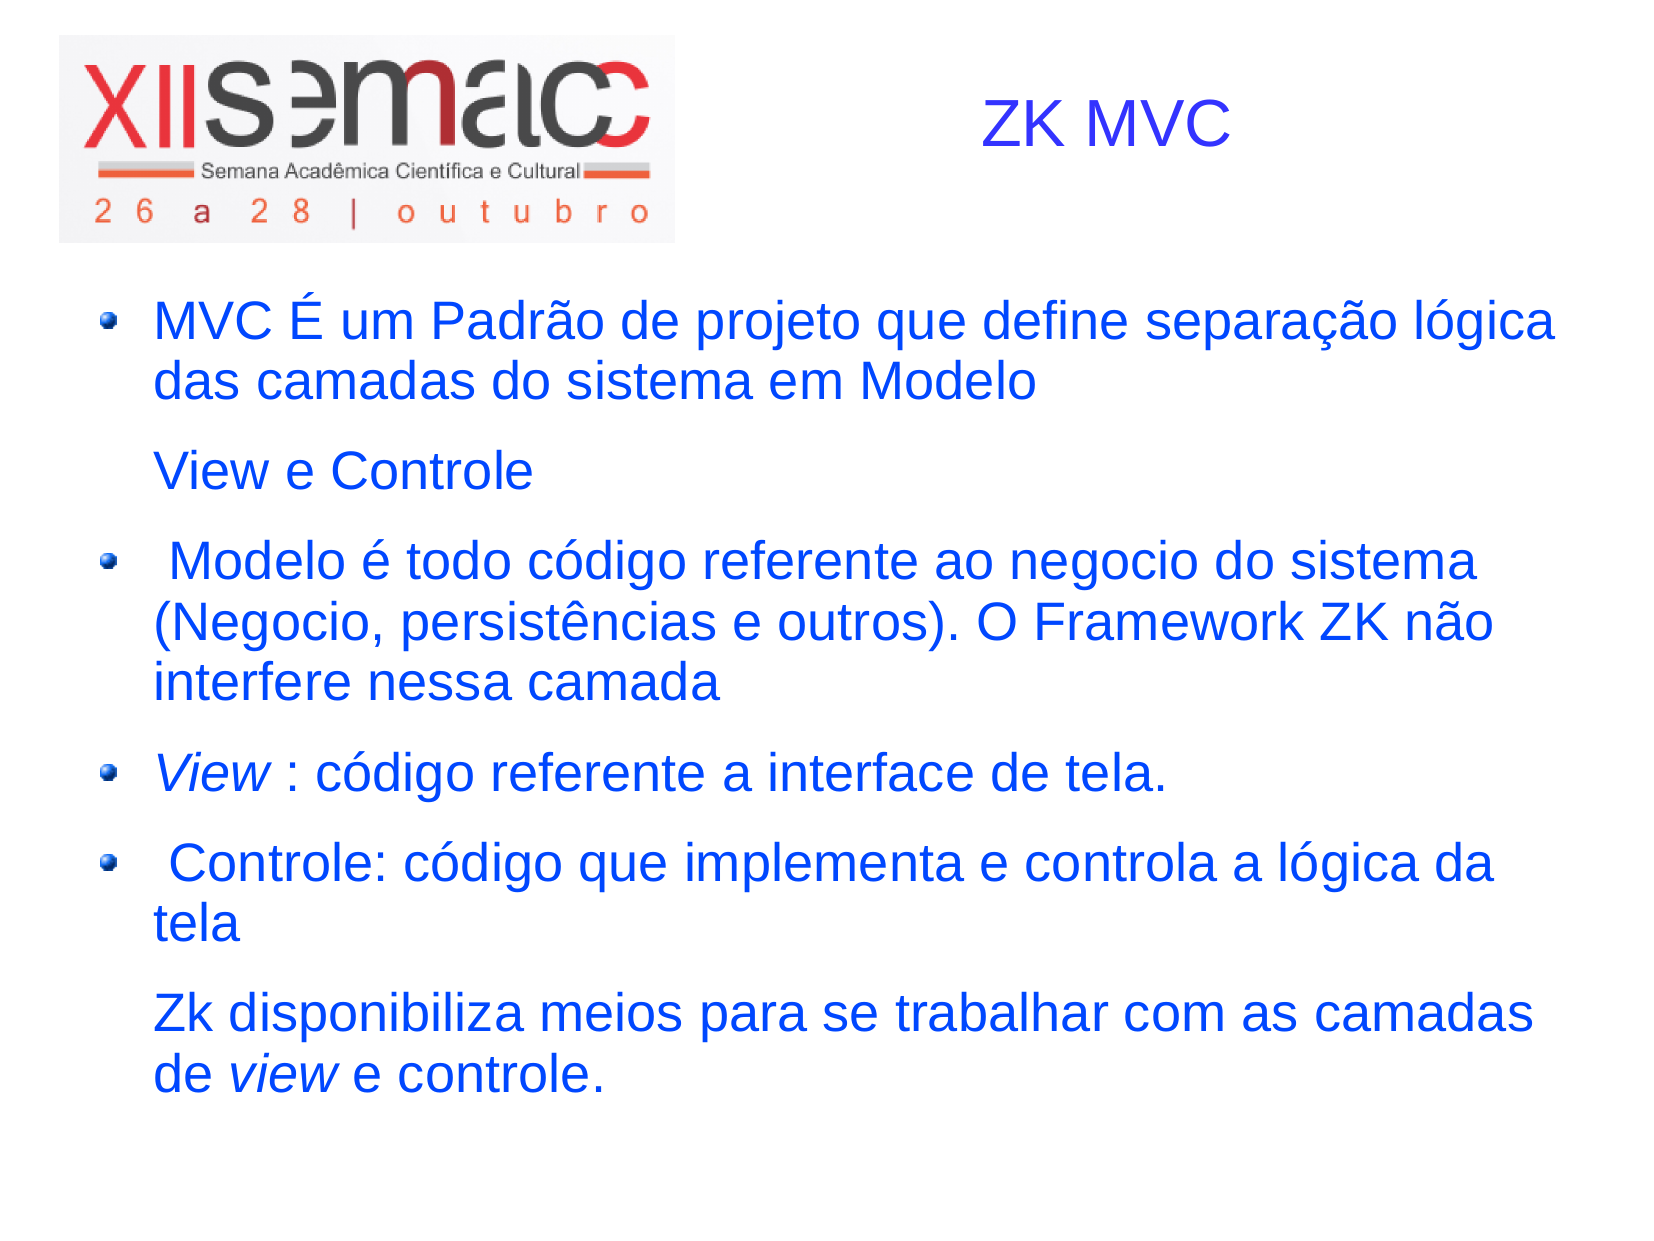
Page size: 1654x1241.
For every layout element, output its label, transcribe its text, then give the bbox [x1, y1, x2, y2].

list MVC É um Padrão de projeto que define separação lógica das camadas do sistema em Modelo View e Controle Modelo é todo código referente ao negocio do sistema (Negocio, persistências e outros). O Framework ZK não interfere nessa camada View : código referente a interface de tela. Controle: código que implementa e controla a lógica da tela Zk disponibiliza meios para se trabalhar com as camadas de view e controle. [82, 290, 1571, 1109]
picture [59, 35, 675, 243]
title ZK MVC [649, 29, 1565, 217]
